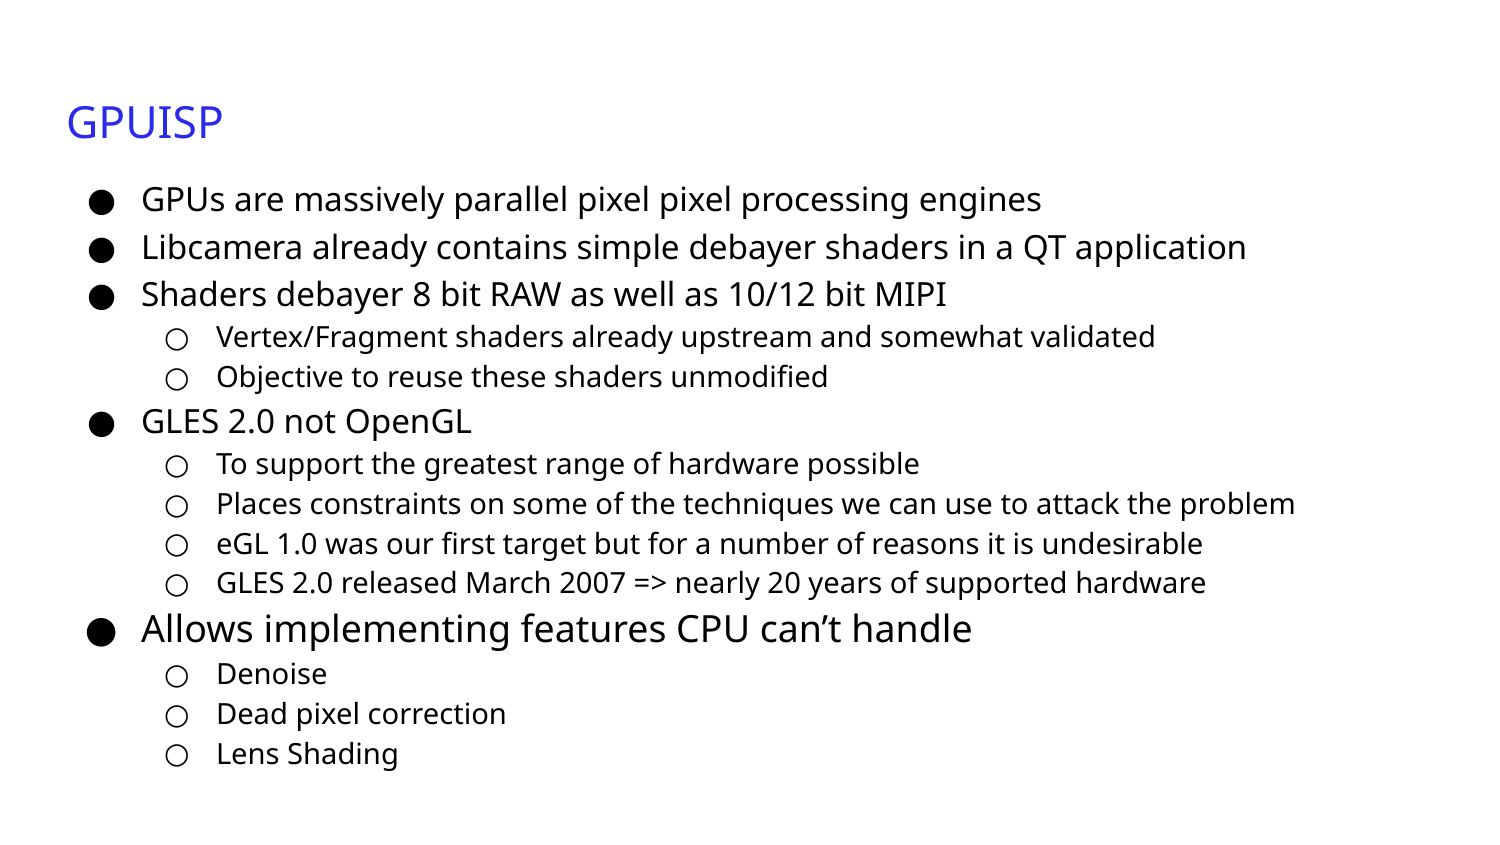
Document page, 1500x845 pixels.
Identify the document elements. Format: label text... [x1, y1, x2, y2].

list GPUs are massively parallel pixel pixel processing engines Libcamera already contains simple debayer shaders in a QT application Shaders debayer 8 bit RAW as well as 10/12 bit MIPI Vertex/Fragment shaders already upstream and somewhat validated Objective to reuse these shaders unmodified GLES 2.0 not OpenGL To support the greatest range of hardware possible Places constraints on some of the techniques we can use to attack the problem eGL 1.0 was our first target but for a number of reasons it is undesirable GLES 2.0 released March 2007 => nearly 20 years of supported hardware Allows implementing features CPU can’t handle Denoise Dead pixel correction Lens Shading [51, 158, 1449, 806]
title GPUISP [51, 73, 1449, 158]
